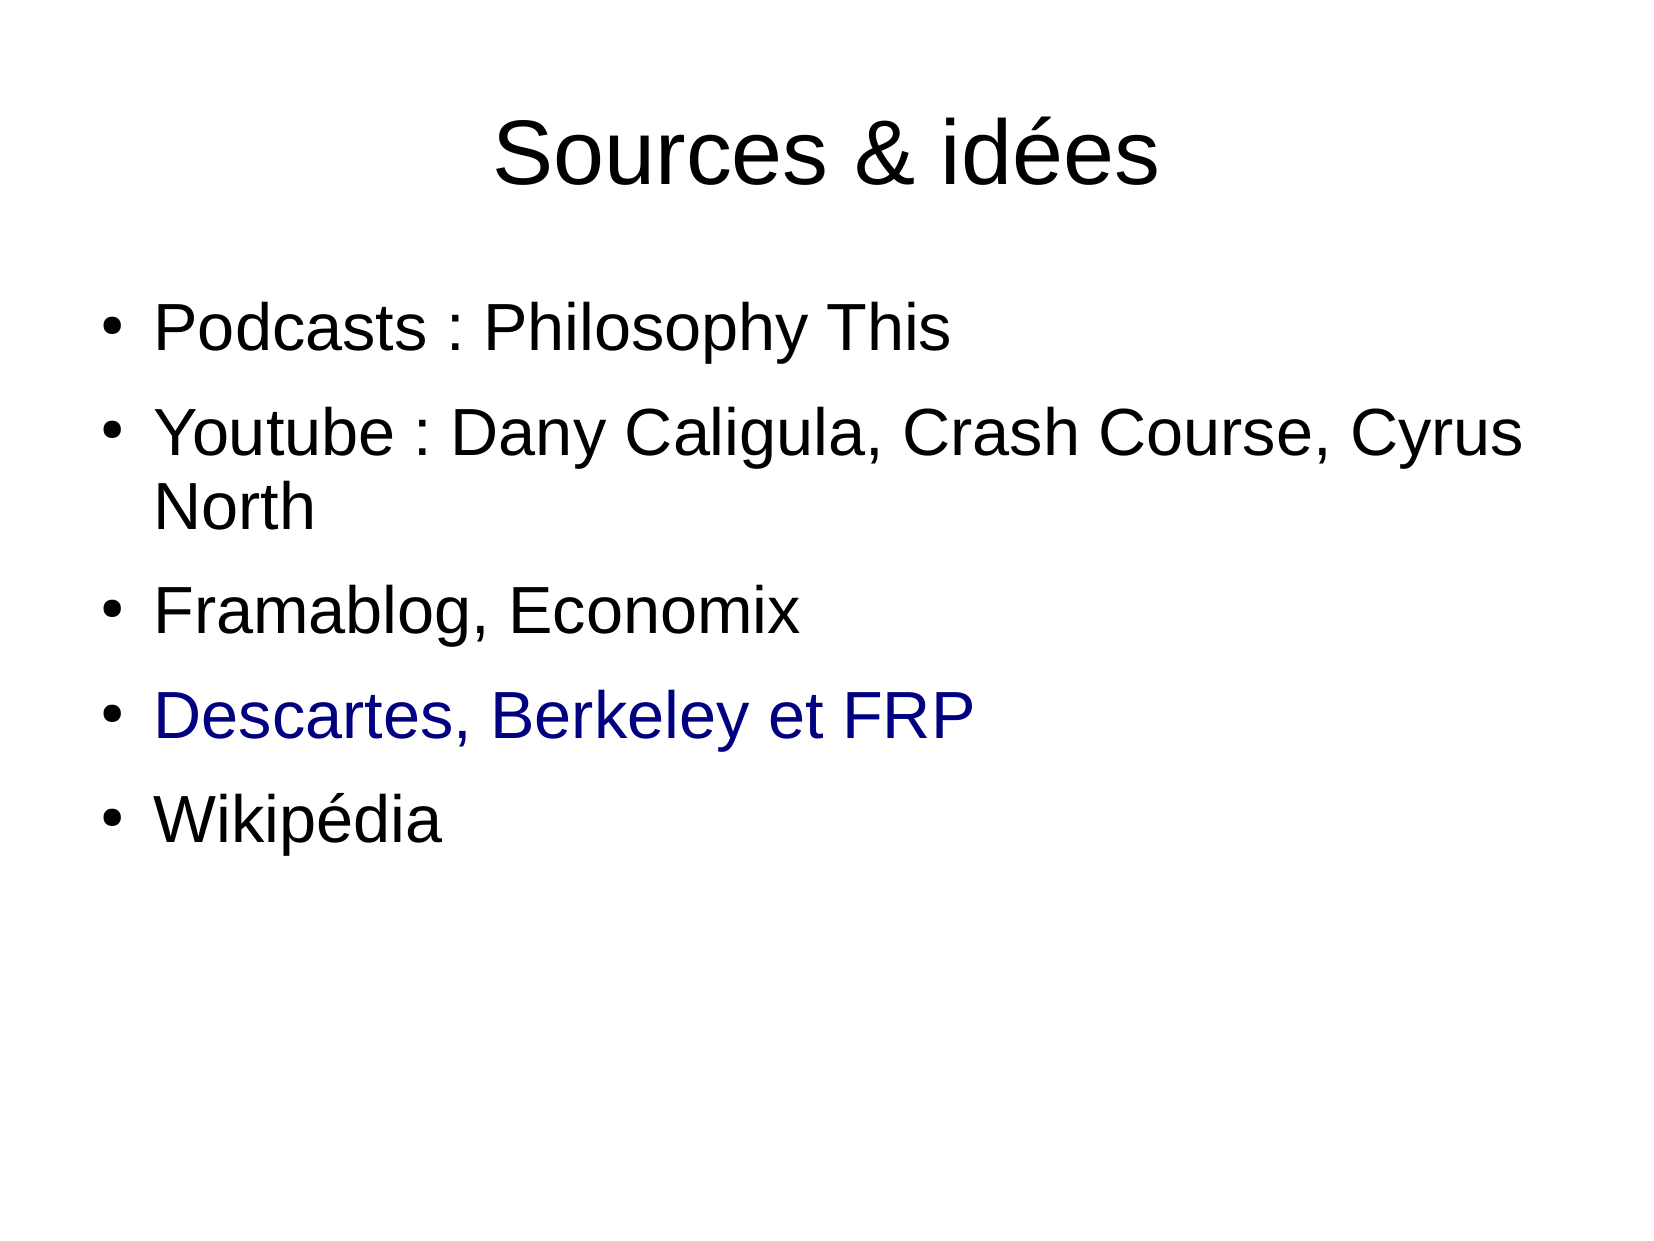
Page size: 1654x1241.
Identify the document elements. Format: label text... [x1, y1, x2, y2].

title Sources & idées [82, 49, 1571, 257]
list Podcasts : Philosophy This Youtube : Dany Caligula, Crash Course, Cyrus North Framablog, Economix Descartes, Berkeley et FRP Wikipédia [82, 290, 1571, 1010]
